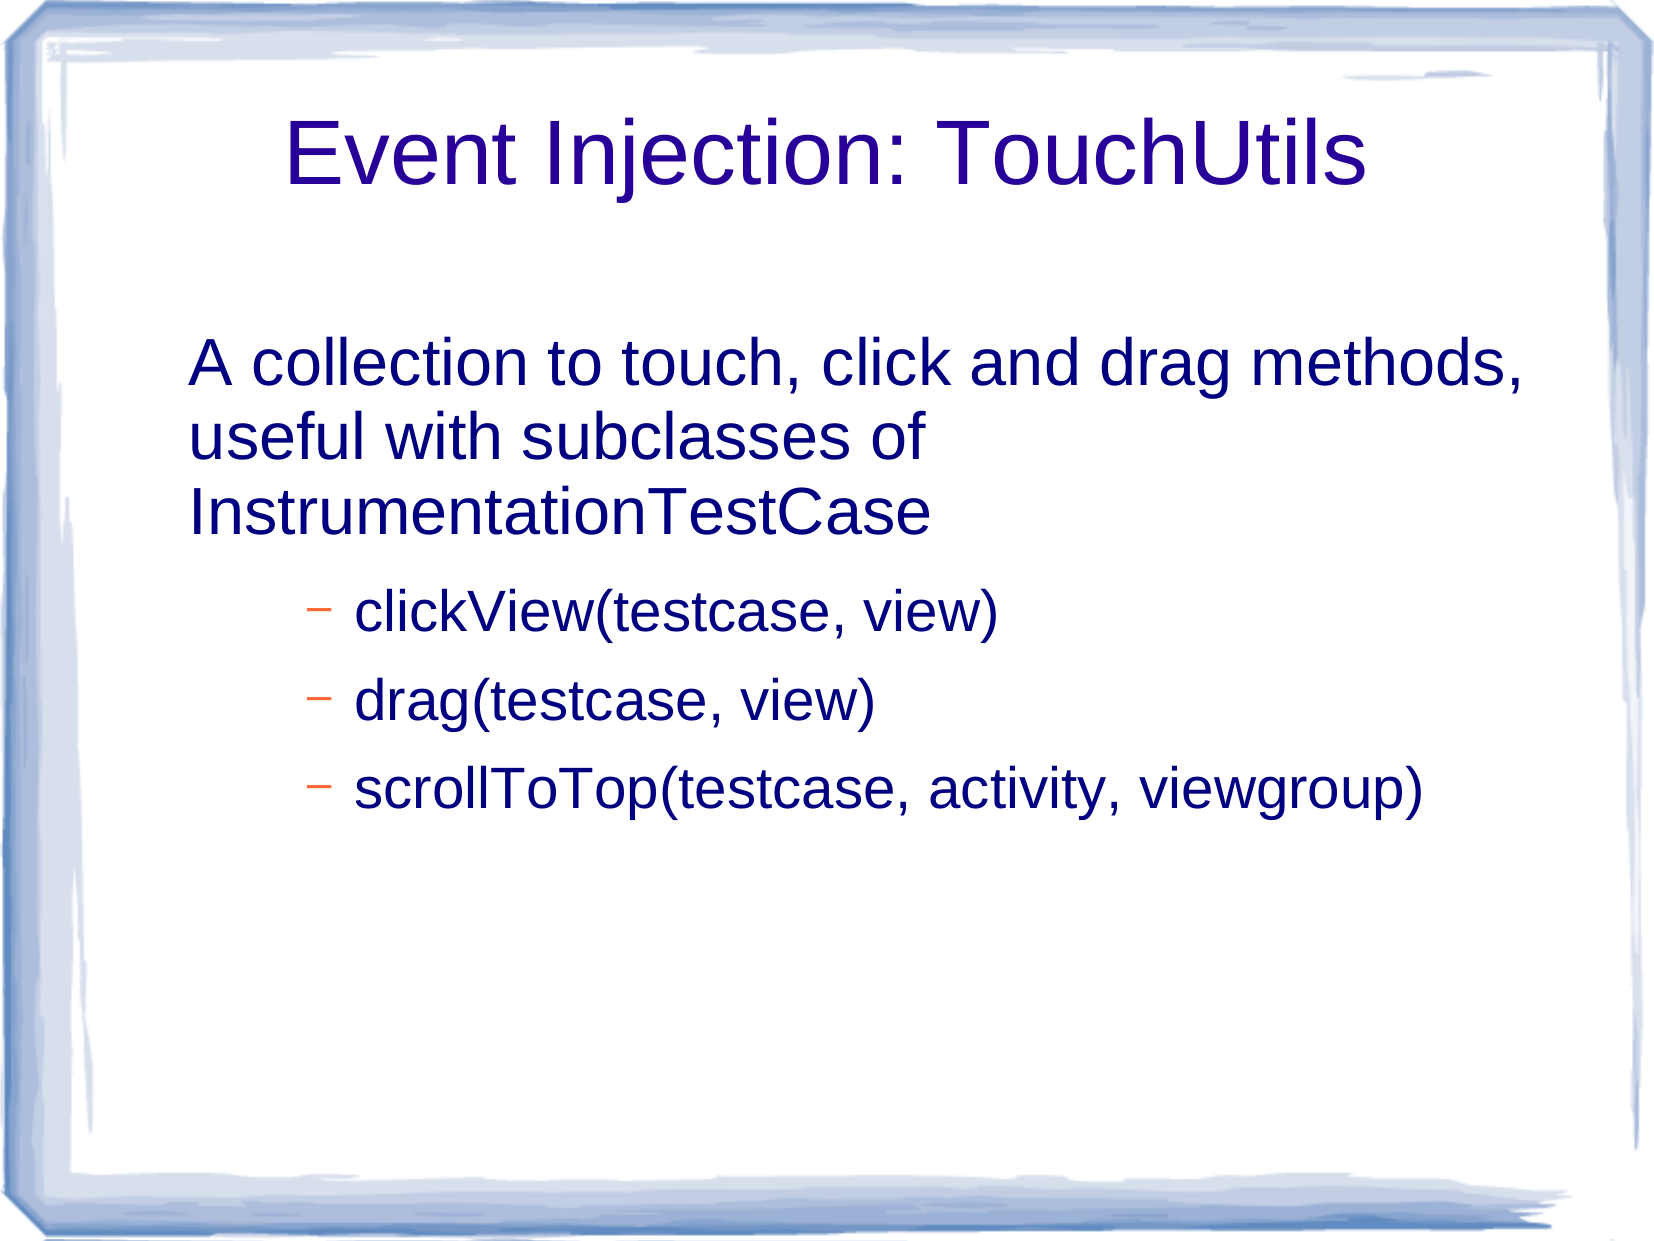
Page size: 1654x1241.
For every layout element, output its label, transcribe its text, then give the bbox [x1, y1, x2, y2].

picture [0, 0, 1654, 1241]
list A collection to touch, click and drag methods, useful with subclasses of InstrumentationTestCase clickView(testcase, view) drag(testcase, view) scrollToTop(testcase, activity, viewgroup) [118, 324, 1571, 1129]
title Event Injection: TouchUtils [82, 56, 1571, 250]
